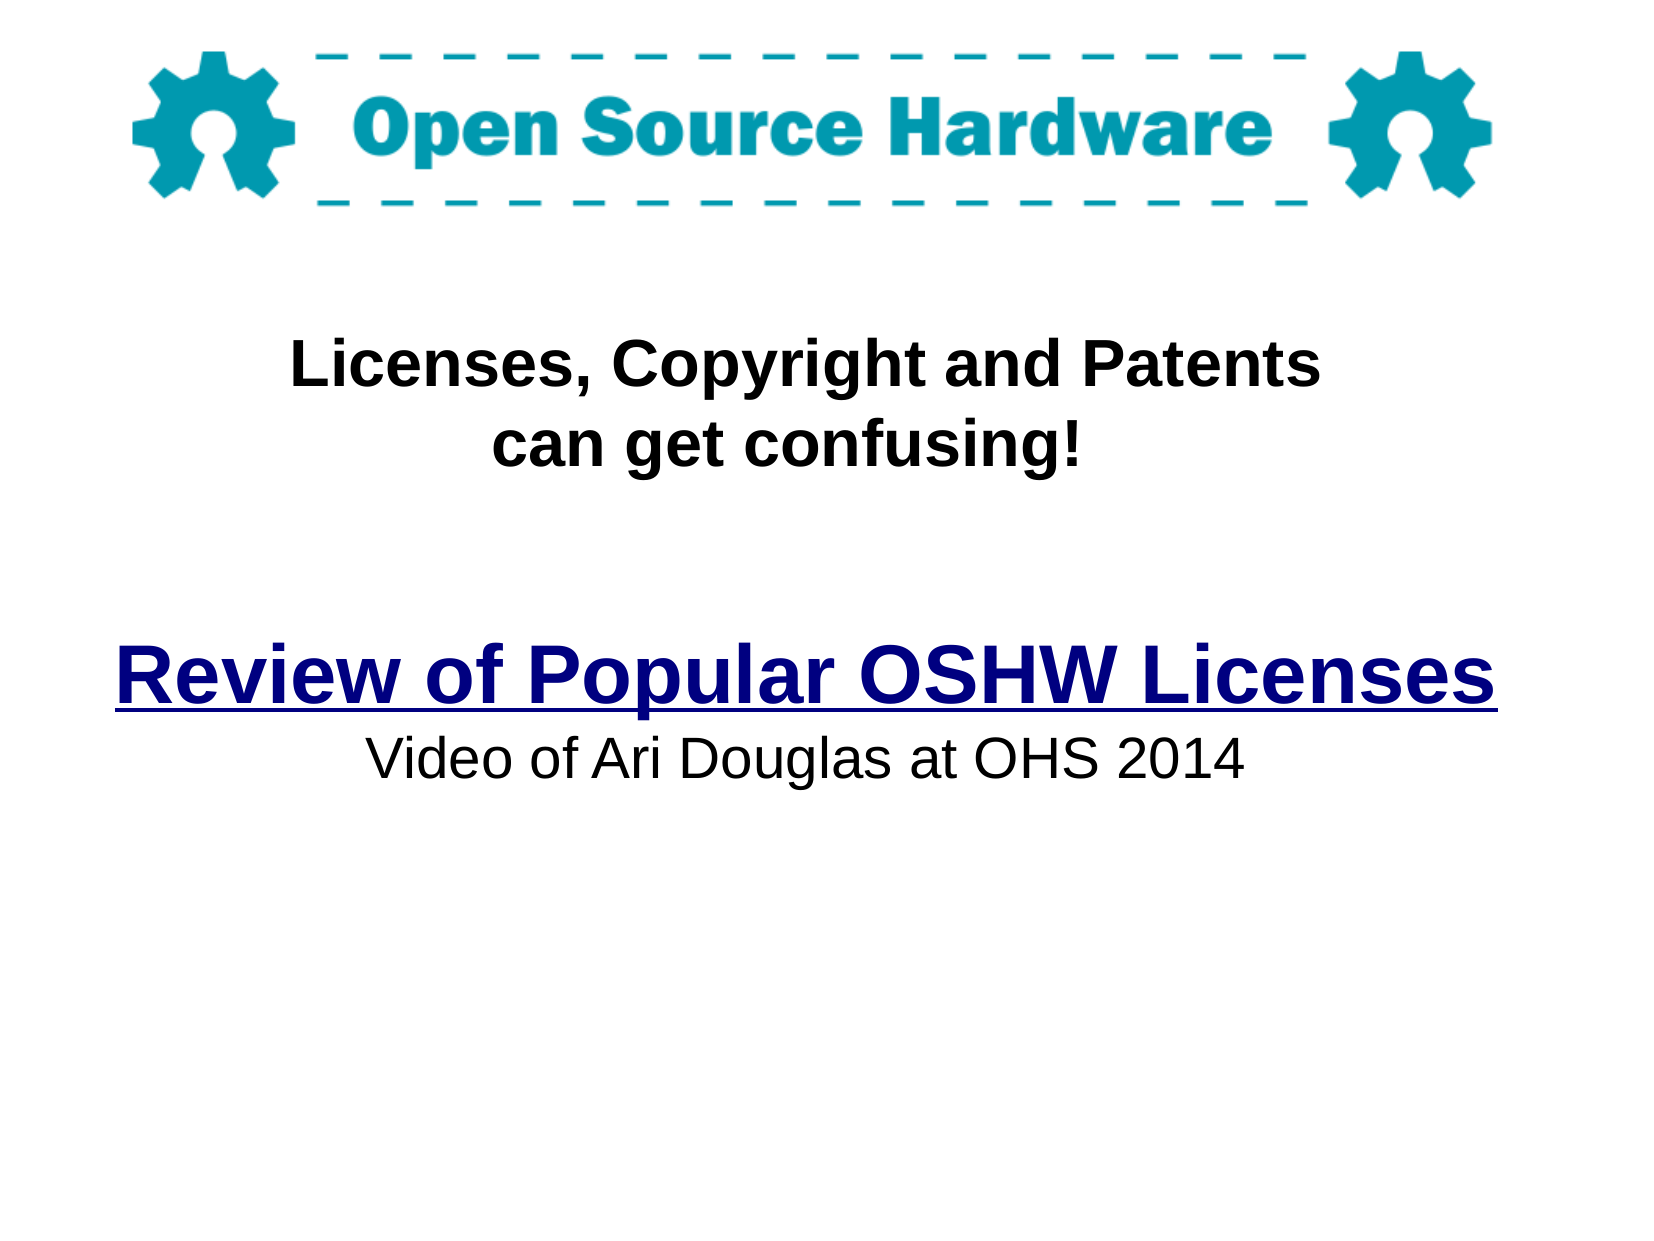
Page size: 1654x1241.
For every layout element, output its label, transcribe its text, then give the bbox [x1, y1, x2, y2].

picture [114, 11, 1530, 240]
text_box Licenses, Copyright and Patents can get confusing! Review of Popular OSHW Licenses Video of Ari Douglas at OHS 2014 [75, 239, 1538, 1185]
